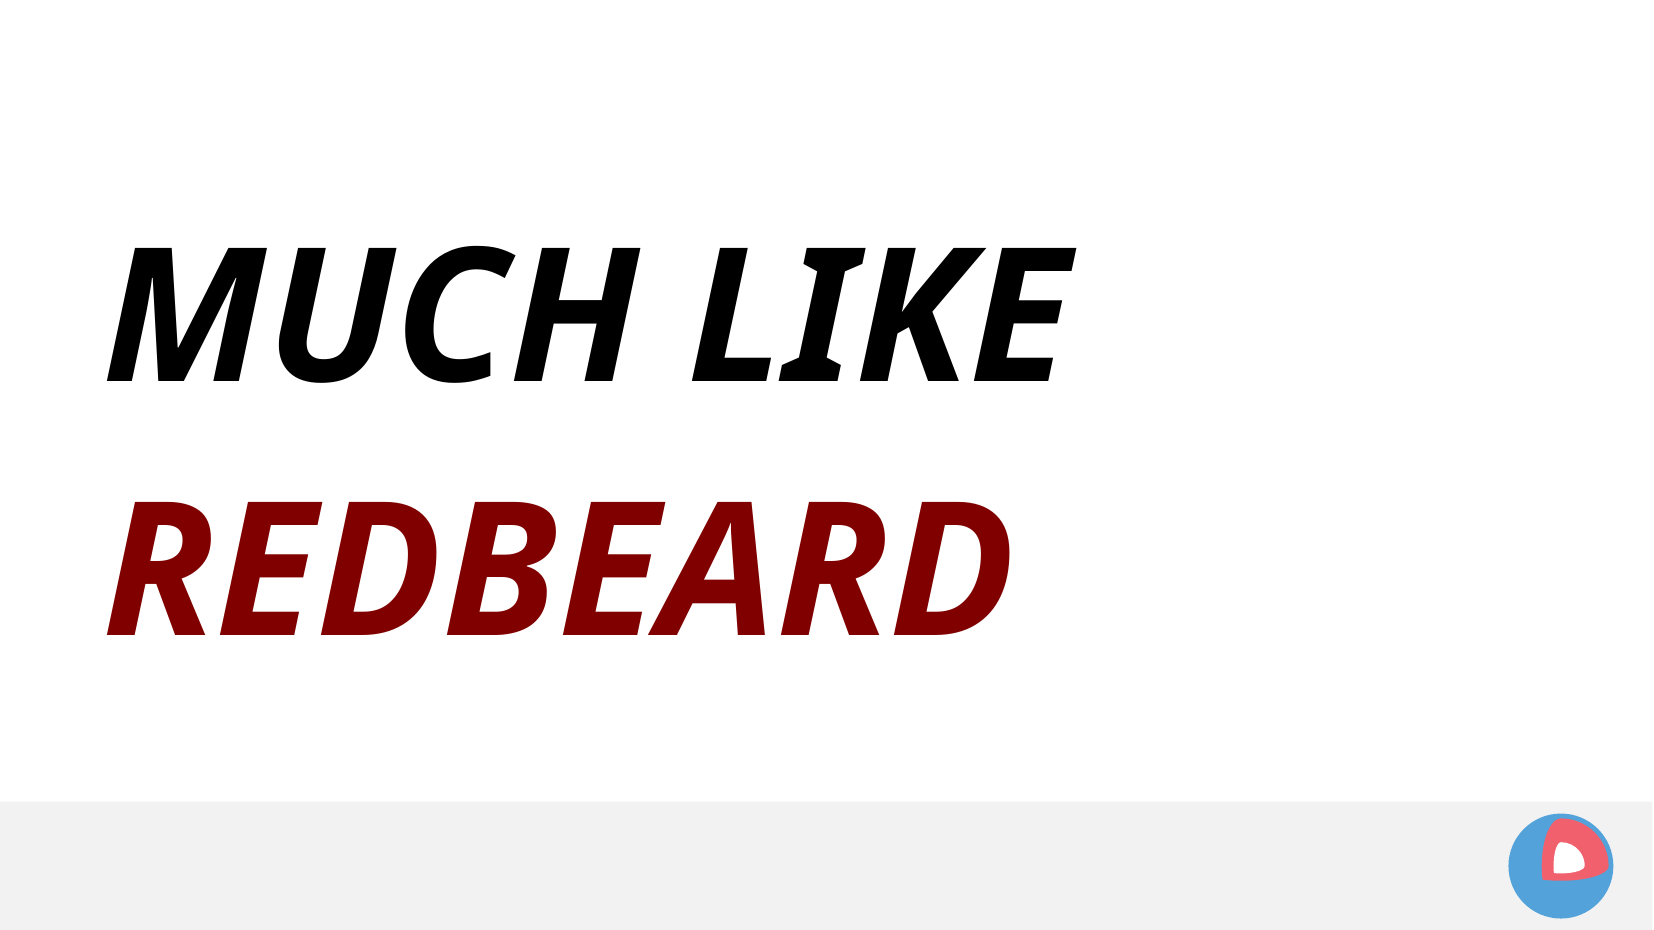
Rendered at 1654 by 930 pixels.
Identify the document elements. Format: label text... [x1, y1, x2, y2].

text_box MUCH LIKE REDBEARD [87, 174, 1290, 630]
